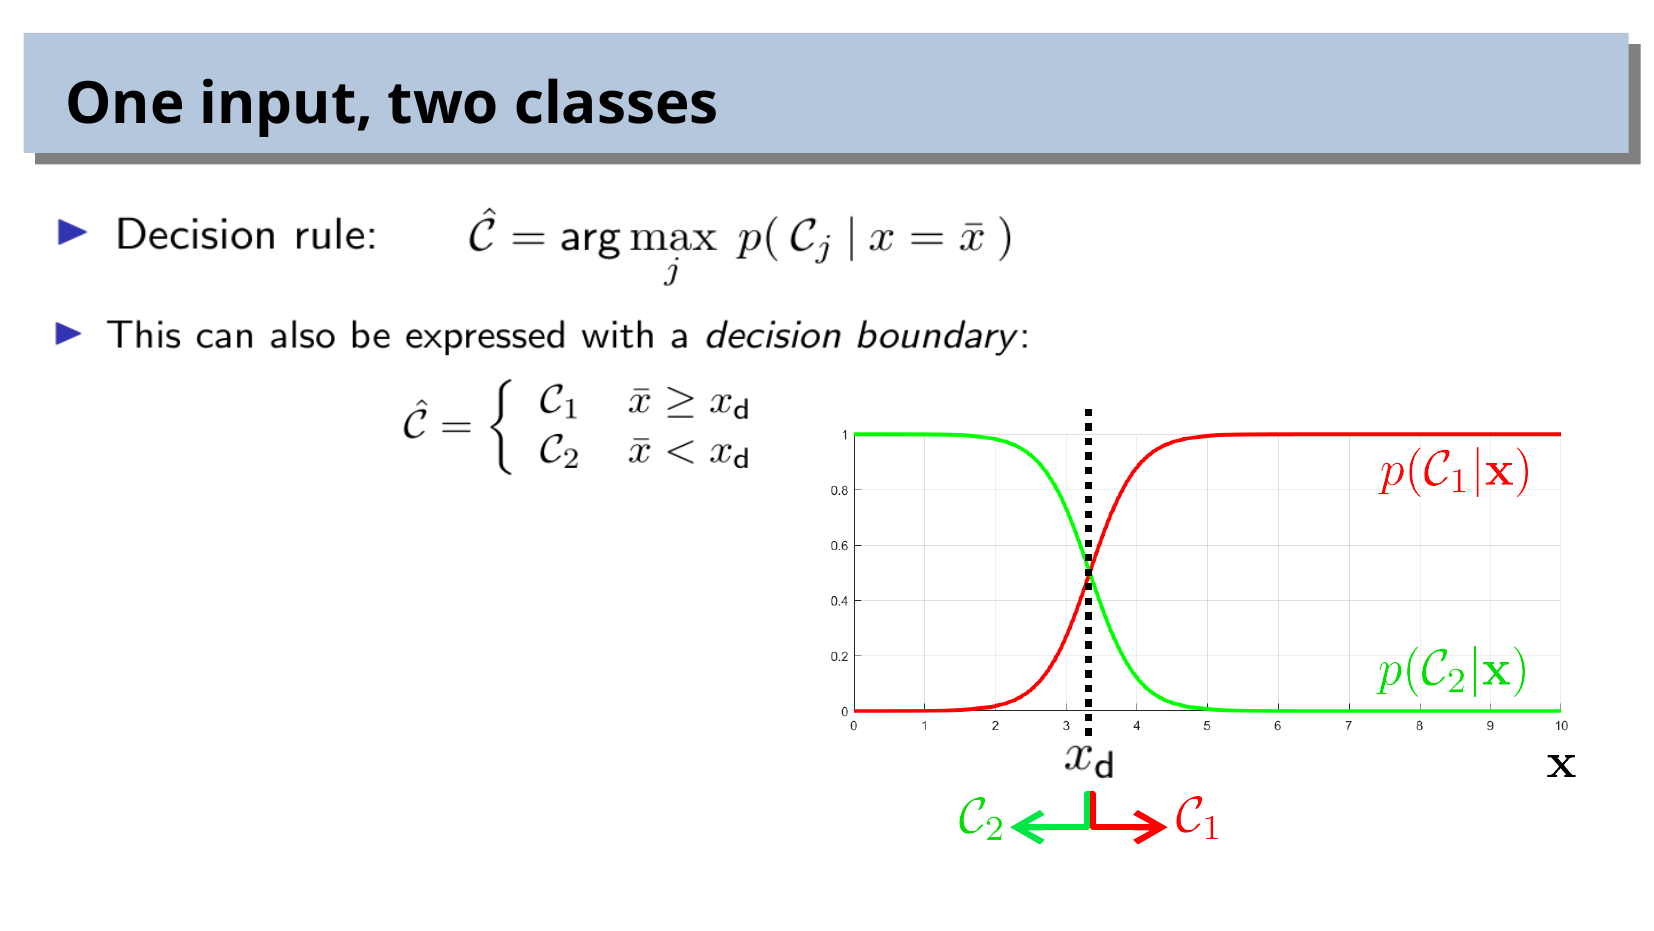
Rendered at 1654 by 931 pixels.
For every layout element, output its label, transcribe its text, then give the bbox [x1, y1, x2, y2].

text_box [23, 32, 1629, 153]
picture [959, 797, 1002, 841]
picture [1547, 755, 1576, 777]
picture [1176, 796, 1218, 839]
picture [459, 192, 1022, 292]
picture [45, 312, 1058, 367]
picture [45, 201, 404, 267]
text_box One input, two classes [51, 54, 1231, 136]
picture [392, 375, 763, 481]
picture [825, 423, 1576, 791]
